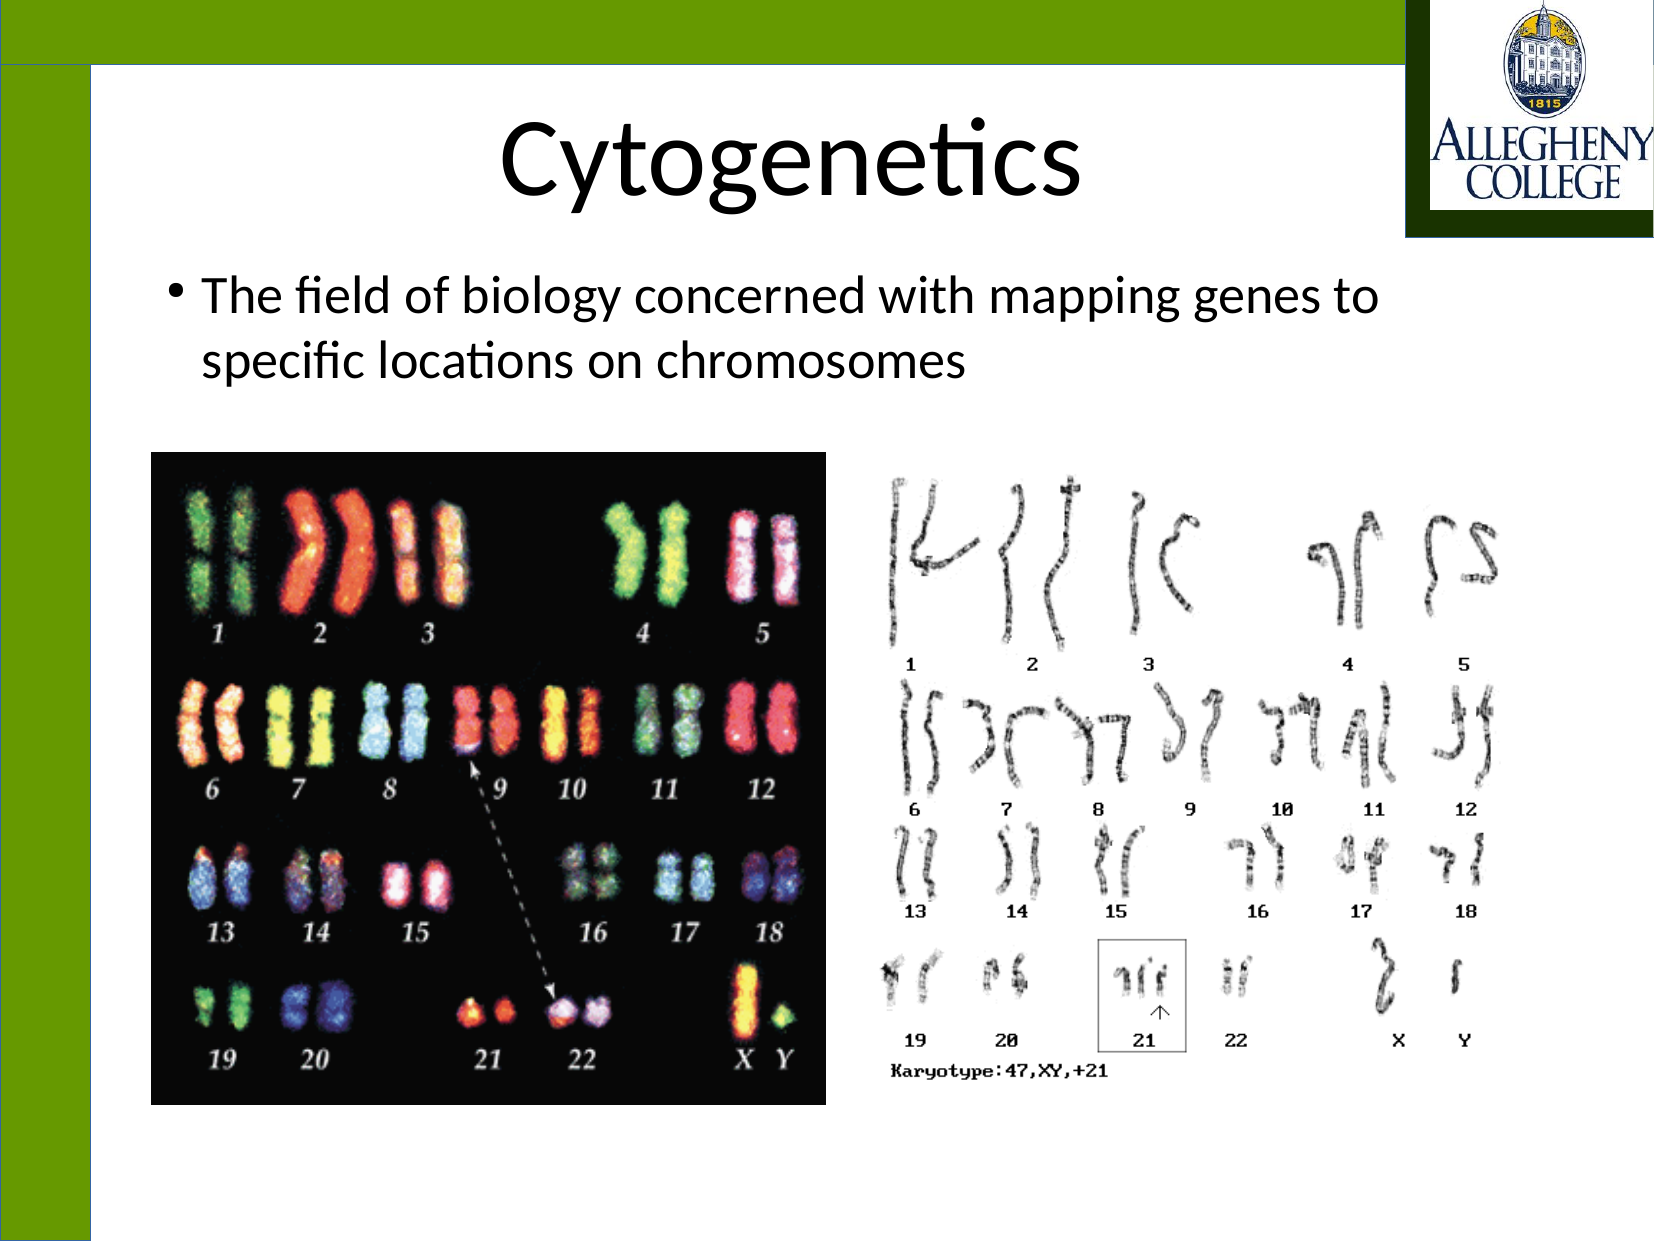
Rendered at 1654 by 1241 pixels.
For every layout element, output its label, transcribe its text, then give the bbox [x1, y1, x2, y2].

text_box The field of biology concerned with mapping genes to specific locations on chromosomes [151, 252, 1481, 397]
picture [877, 470, 1508, 1090]
picture [151, 407, 826, 1150]
picture [1430, 0, 1654, 210]
text_box [0, 0, 1654, 1241]
text_box Cytogenetics [484, 103, 1160, 265]
